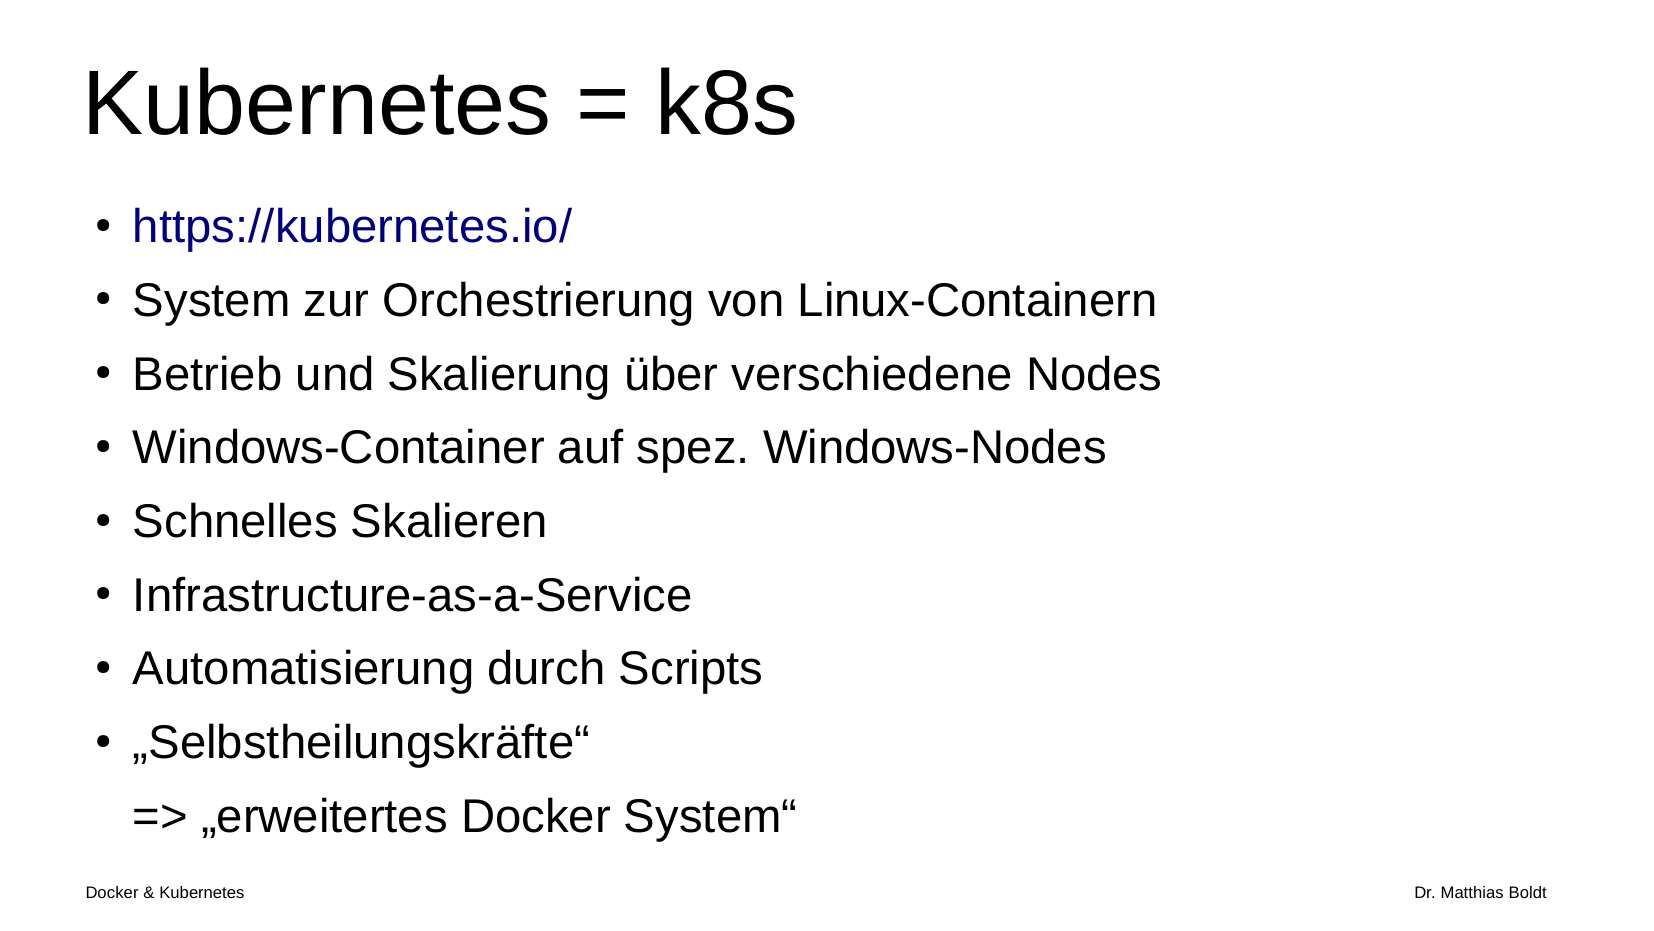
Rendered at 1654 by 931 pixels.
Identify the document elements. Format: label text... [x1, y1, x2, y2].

list https://kubernetes.io/ System zur Orchestrierung von Linux-Containern Betrieb und Skalierung über verschiedene Nodes Windows-Container auf spez. Windows-Nodes Schnelles Skalieren Infrastructure-as-a-Service Automatisierung durch Scripts „Selbstheilungskräfte“ => „erweitertes Docker System“ [82, 199, 1630, 845]
title Kubernetes = k8s [82, 25, 1571, 181]
text_box Docker & Kubernetes Dr. Matthias Boldt [70, 875, 1563, 910]
